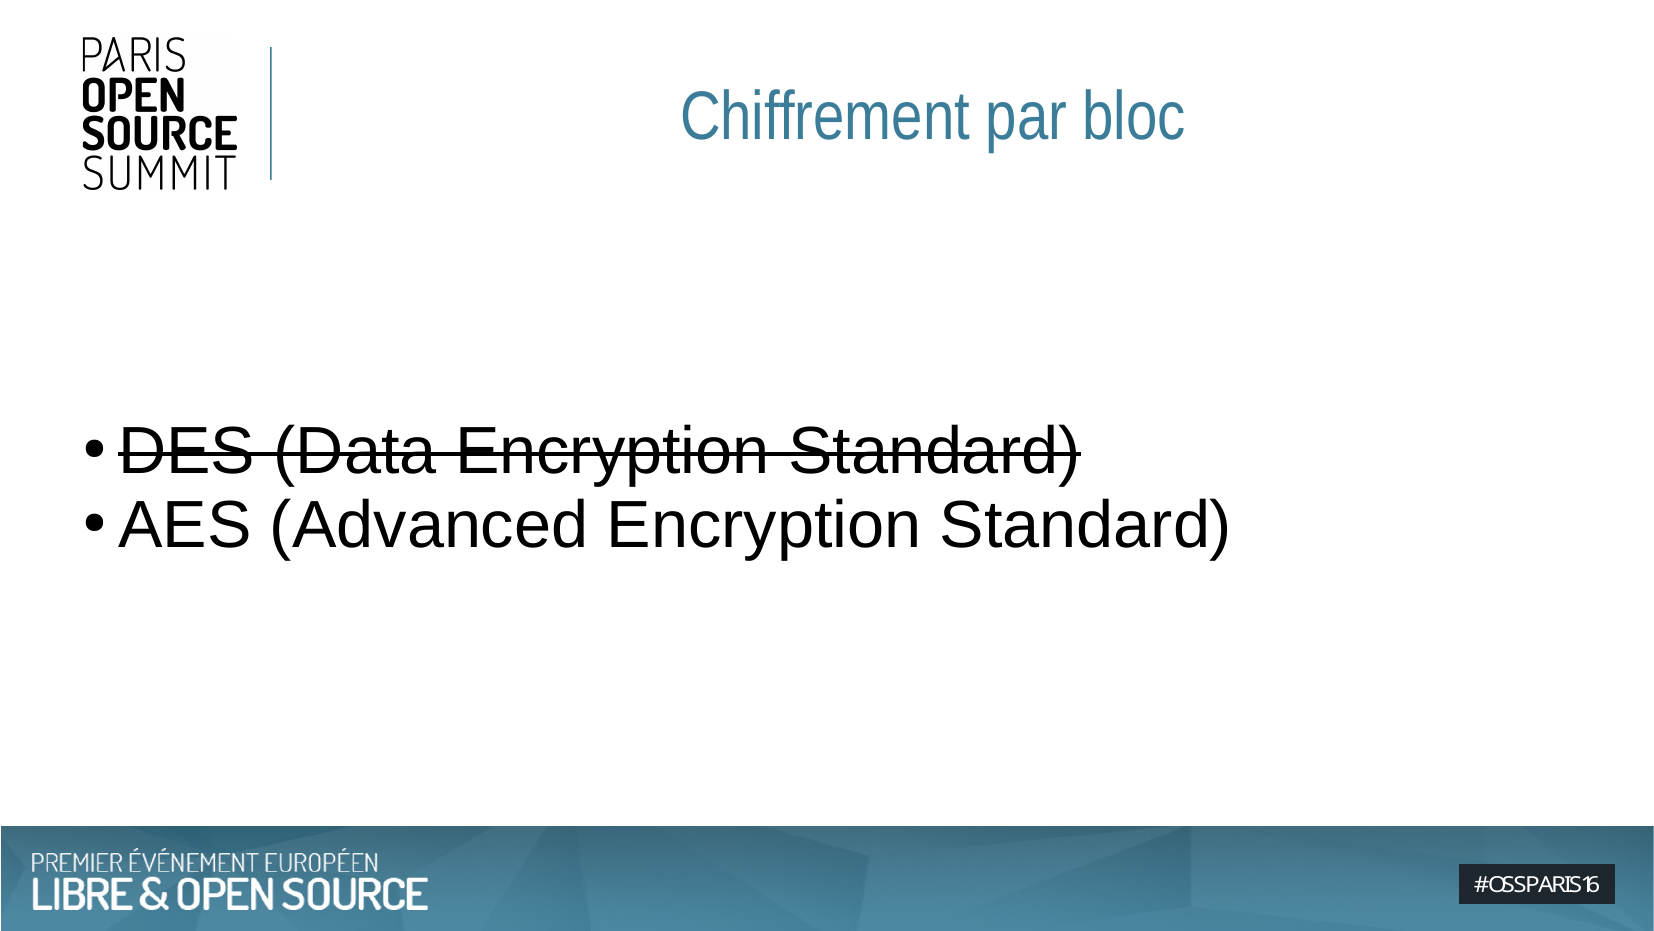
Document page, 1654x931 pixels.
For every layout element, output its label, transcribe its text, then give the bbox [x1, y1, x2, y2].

subtitle DES (Data Encryption Standard) AES (Advanced Encryption Standard) [82, 217, 1571, 758]
title Chiffrement par bloc [295, 37, 1571, 193]
